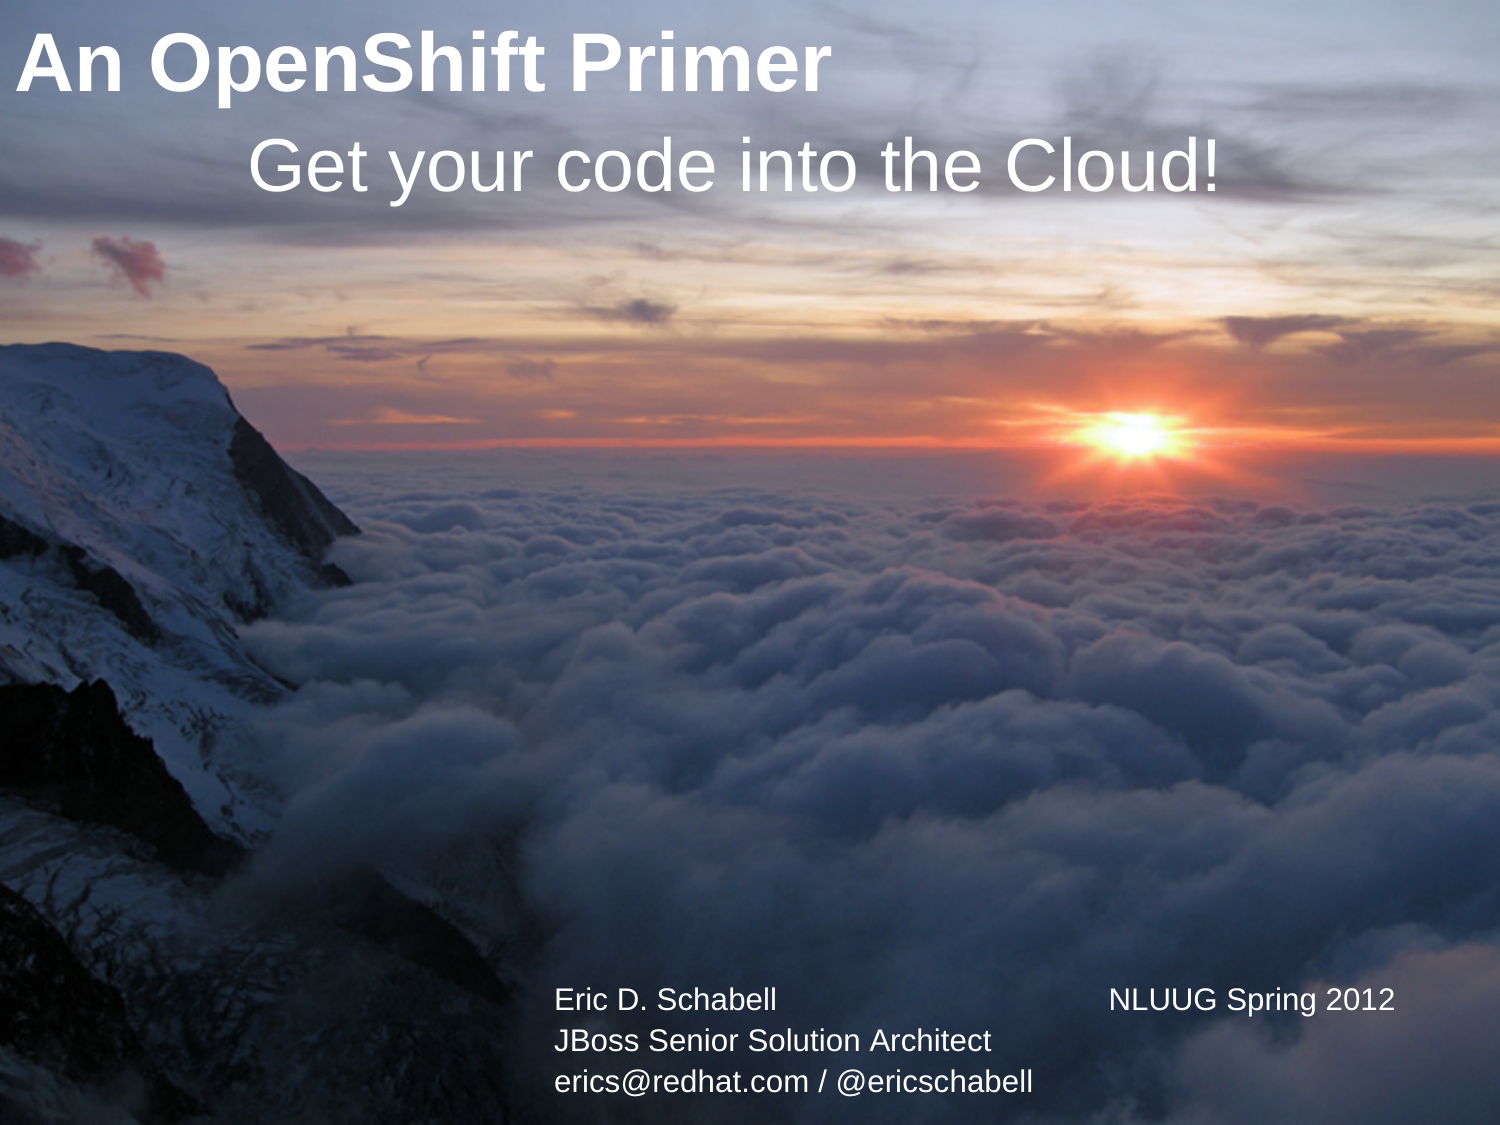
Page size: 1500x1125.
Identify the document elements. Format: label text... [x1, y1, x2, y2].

picture [0, 0, 1500, 1125]
subtitle Eric D. Schabell NLUUG Spring 2012 JBoss Senior Solution Architect erics@redhat.com / @ericschabell [539, 976, 1500, 1108]
title An OpenShift Primer Get your code into the Cloud! [0, 0, 1413, 216]
